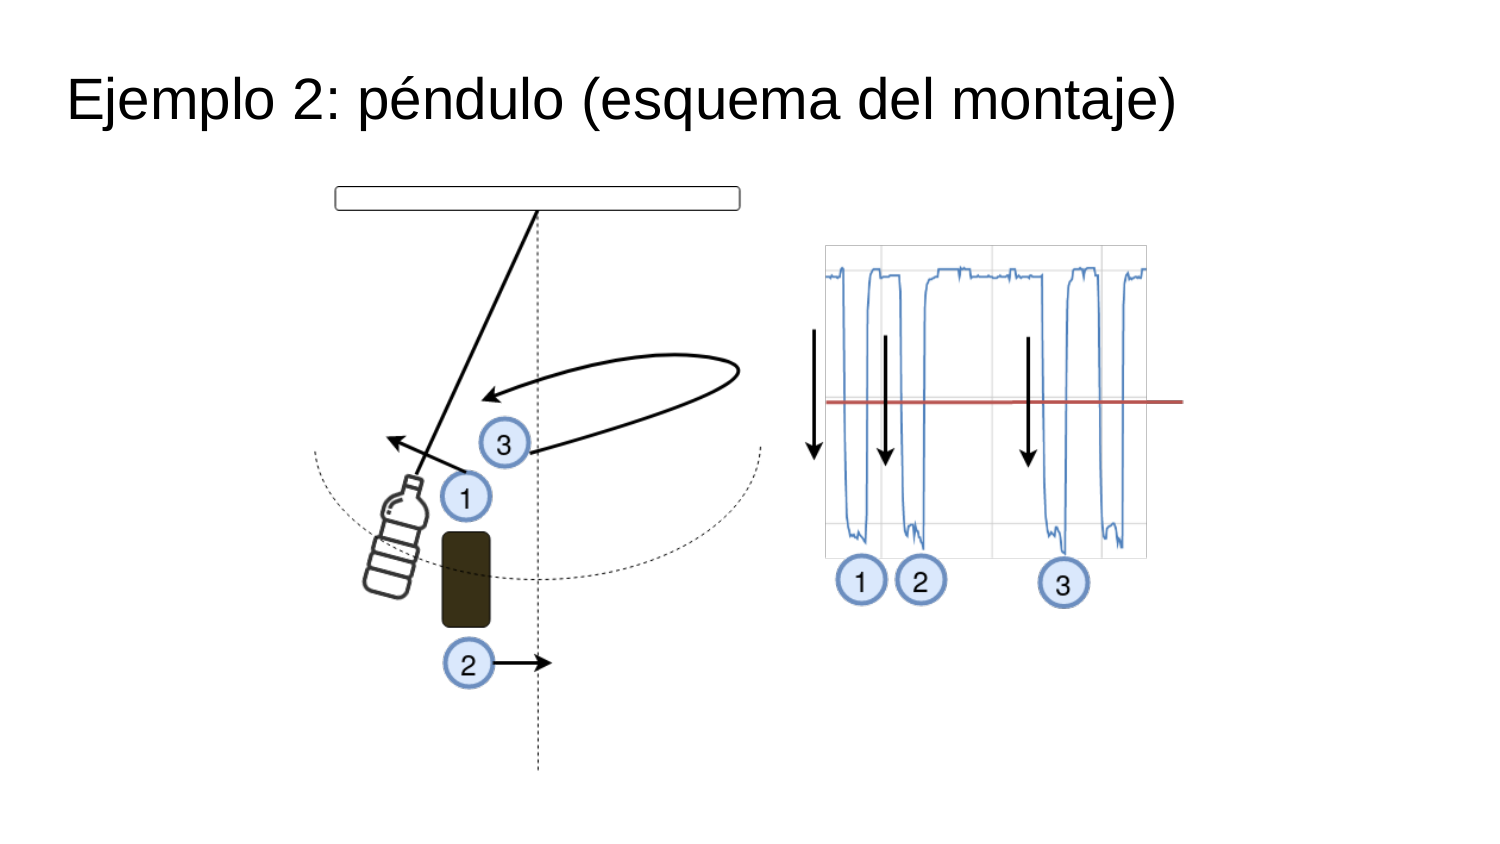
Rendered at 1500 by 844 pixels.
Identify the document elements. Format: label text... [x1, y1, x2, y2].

text_box Ejemplo 2: péndulo (esquema del montaje) [51, 46, 1449, 141]
picture [314, 186, 1186, 772]
